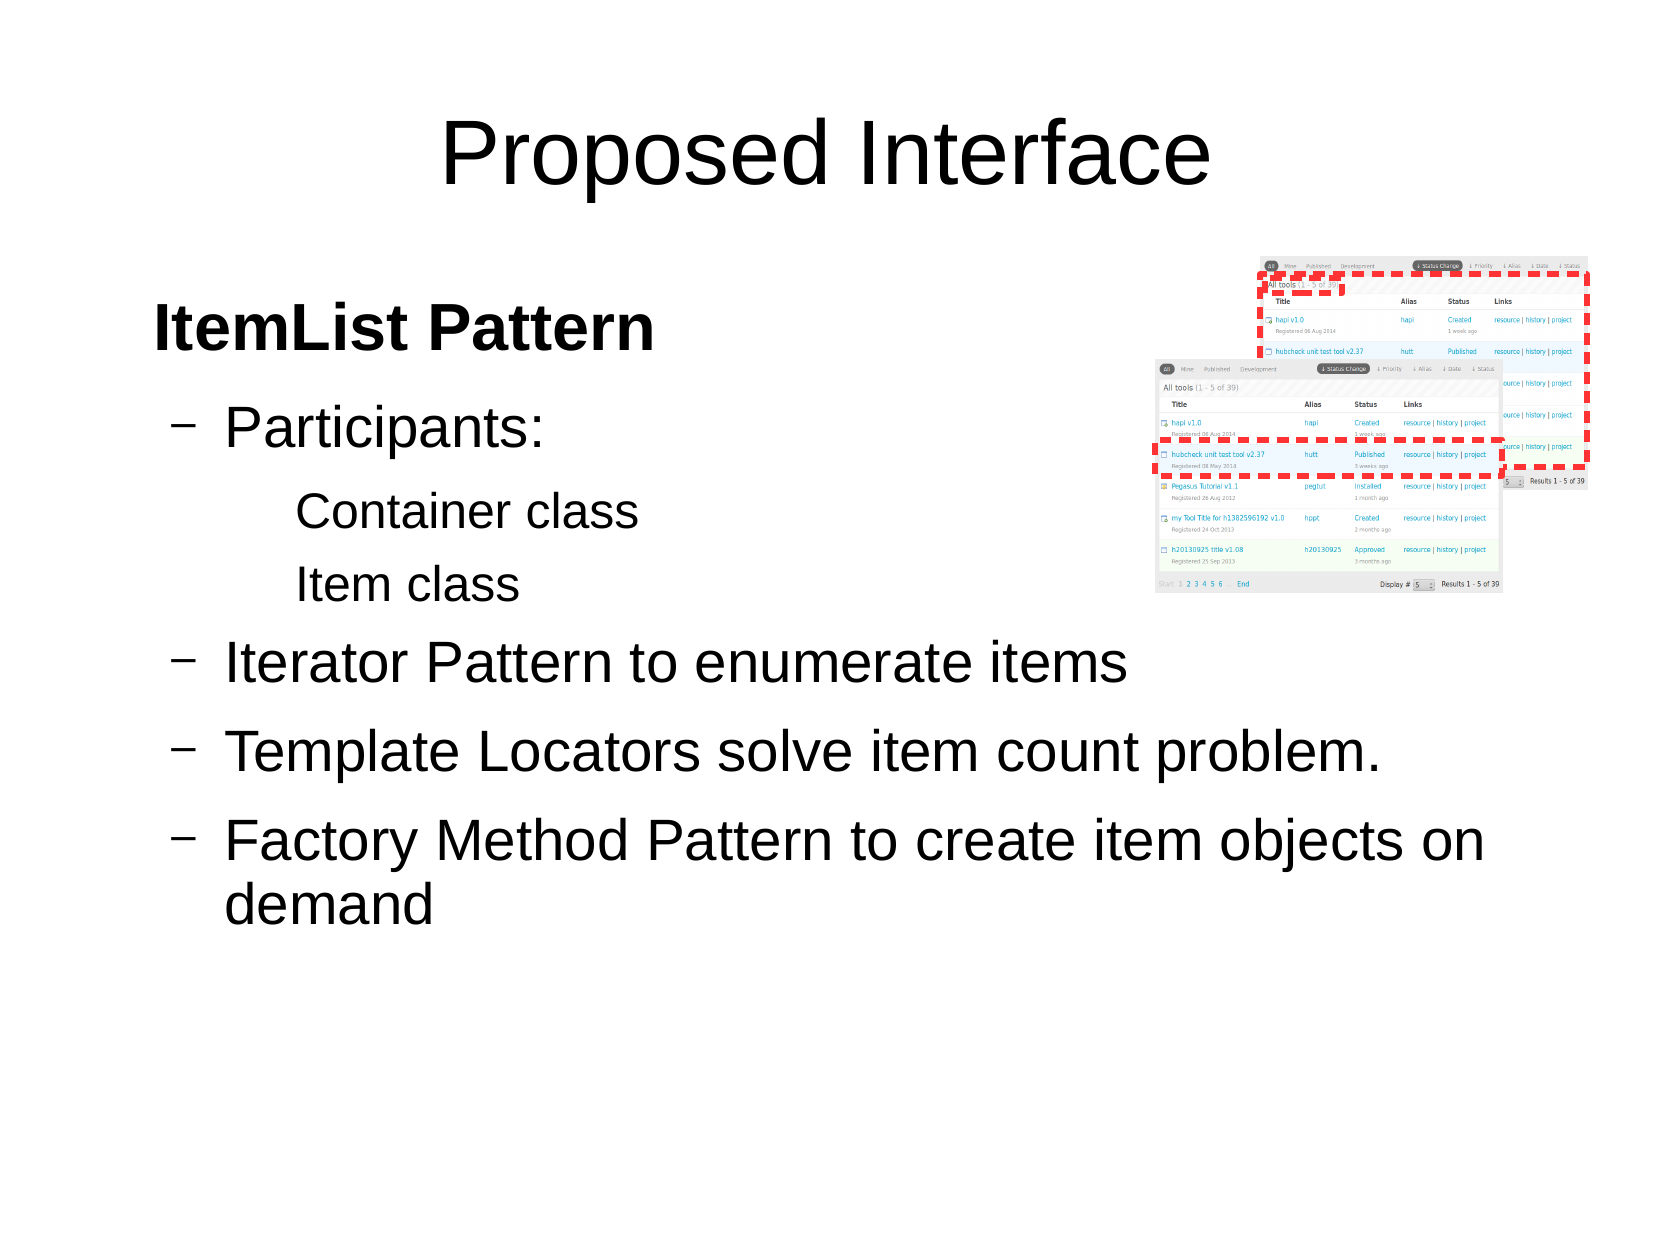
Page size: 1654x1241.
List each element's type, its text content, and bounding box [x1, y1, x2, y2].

picture [1155, 256, 1588, 593]
list ItemList Pattern Participants: Container class Item class Iterator Pattern to enumerate items Template Locators solve item count problem. Factory Method Pattern to create item objects on demand [82, 290, 1538, 1010]
title Proposed Interface [82, 49, 1571, 257]
